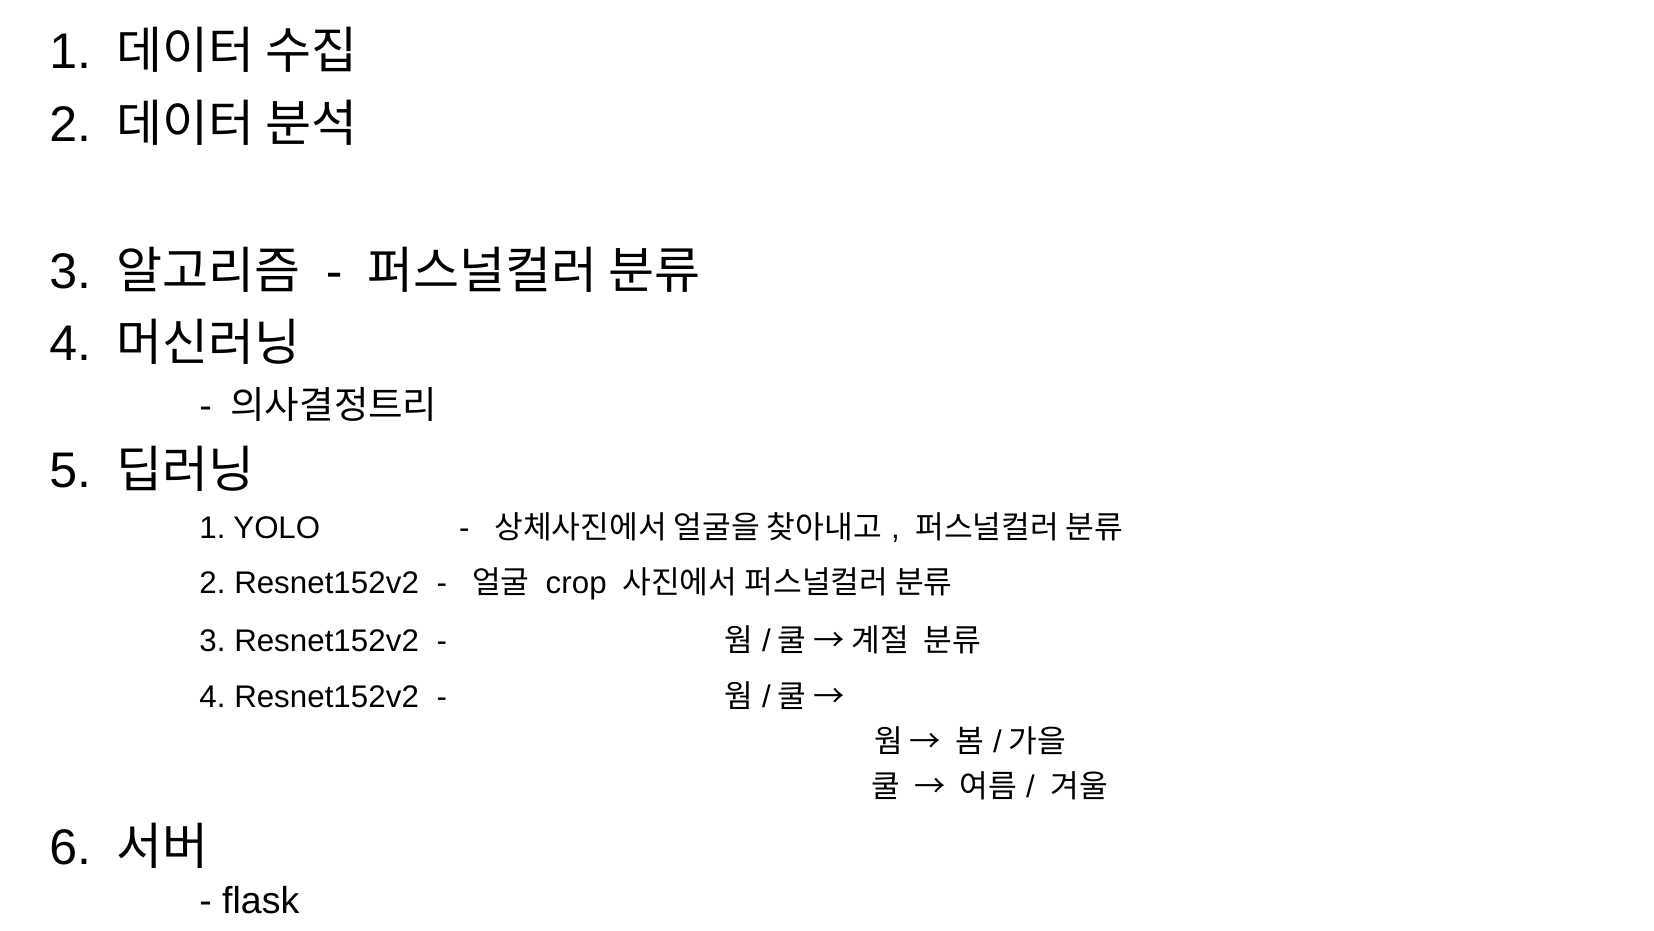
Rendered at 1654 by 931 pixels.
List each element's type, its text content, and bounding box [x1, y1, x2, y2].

text_box 1. 데이터 수집 2. 데이터 분석 3. 알고리즘 - 퍼스널컬러 분류 4. 머신러닝 - 의사결정트리 5. 딥러닝 1. YOLO - 상체사진에서 얼굴을 찾아내고, 퍼스널컬러 분류 2. Resnet152v2 - 얼굴 crop 사진에서 퍼스널컬러 분류 3. Resnet152v2 - 웜/쿨 → 계절 분류 4. Resnet152v2 - 웜/쿨 → 웜 → 봄/가을 쿨 → 여름/ 겨울 6. 서버 - flask [49, 10, 1538, 922]
